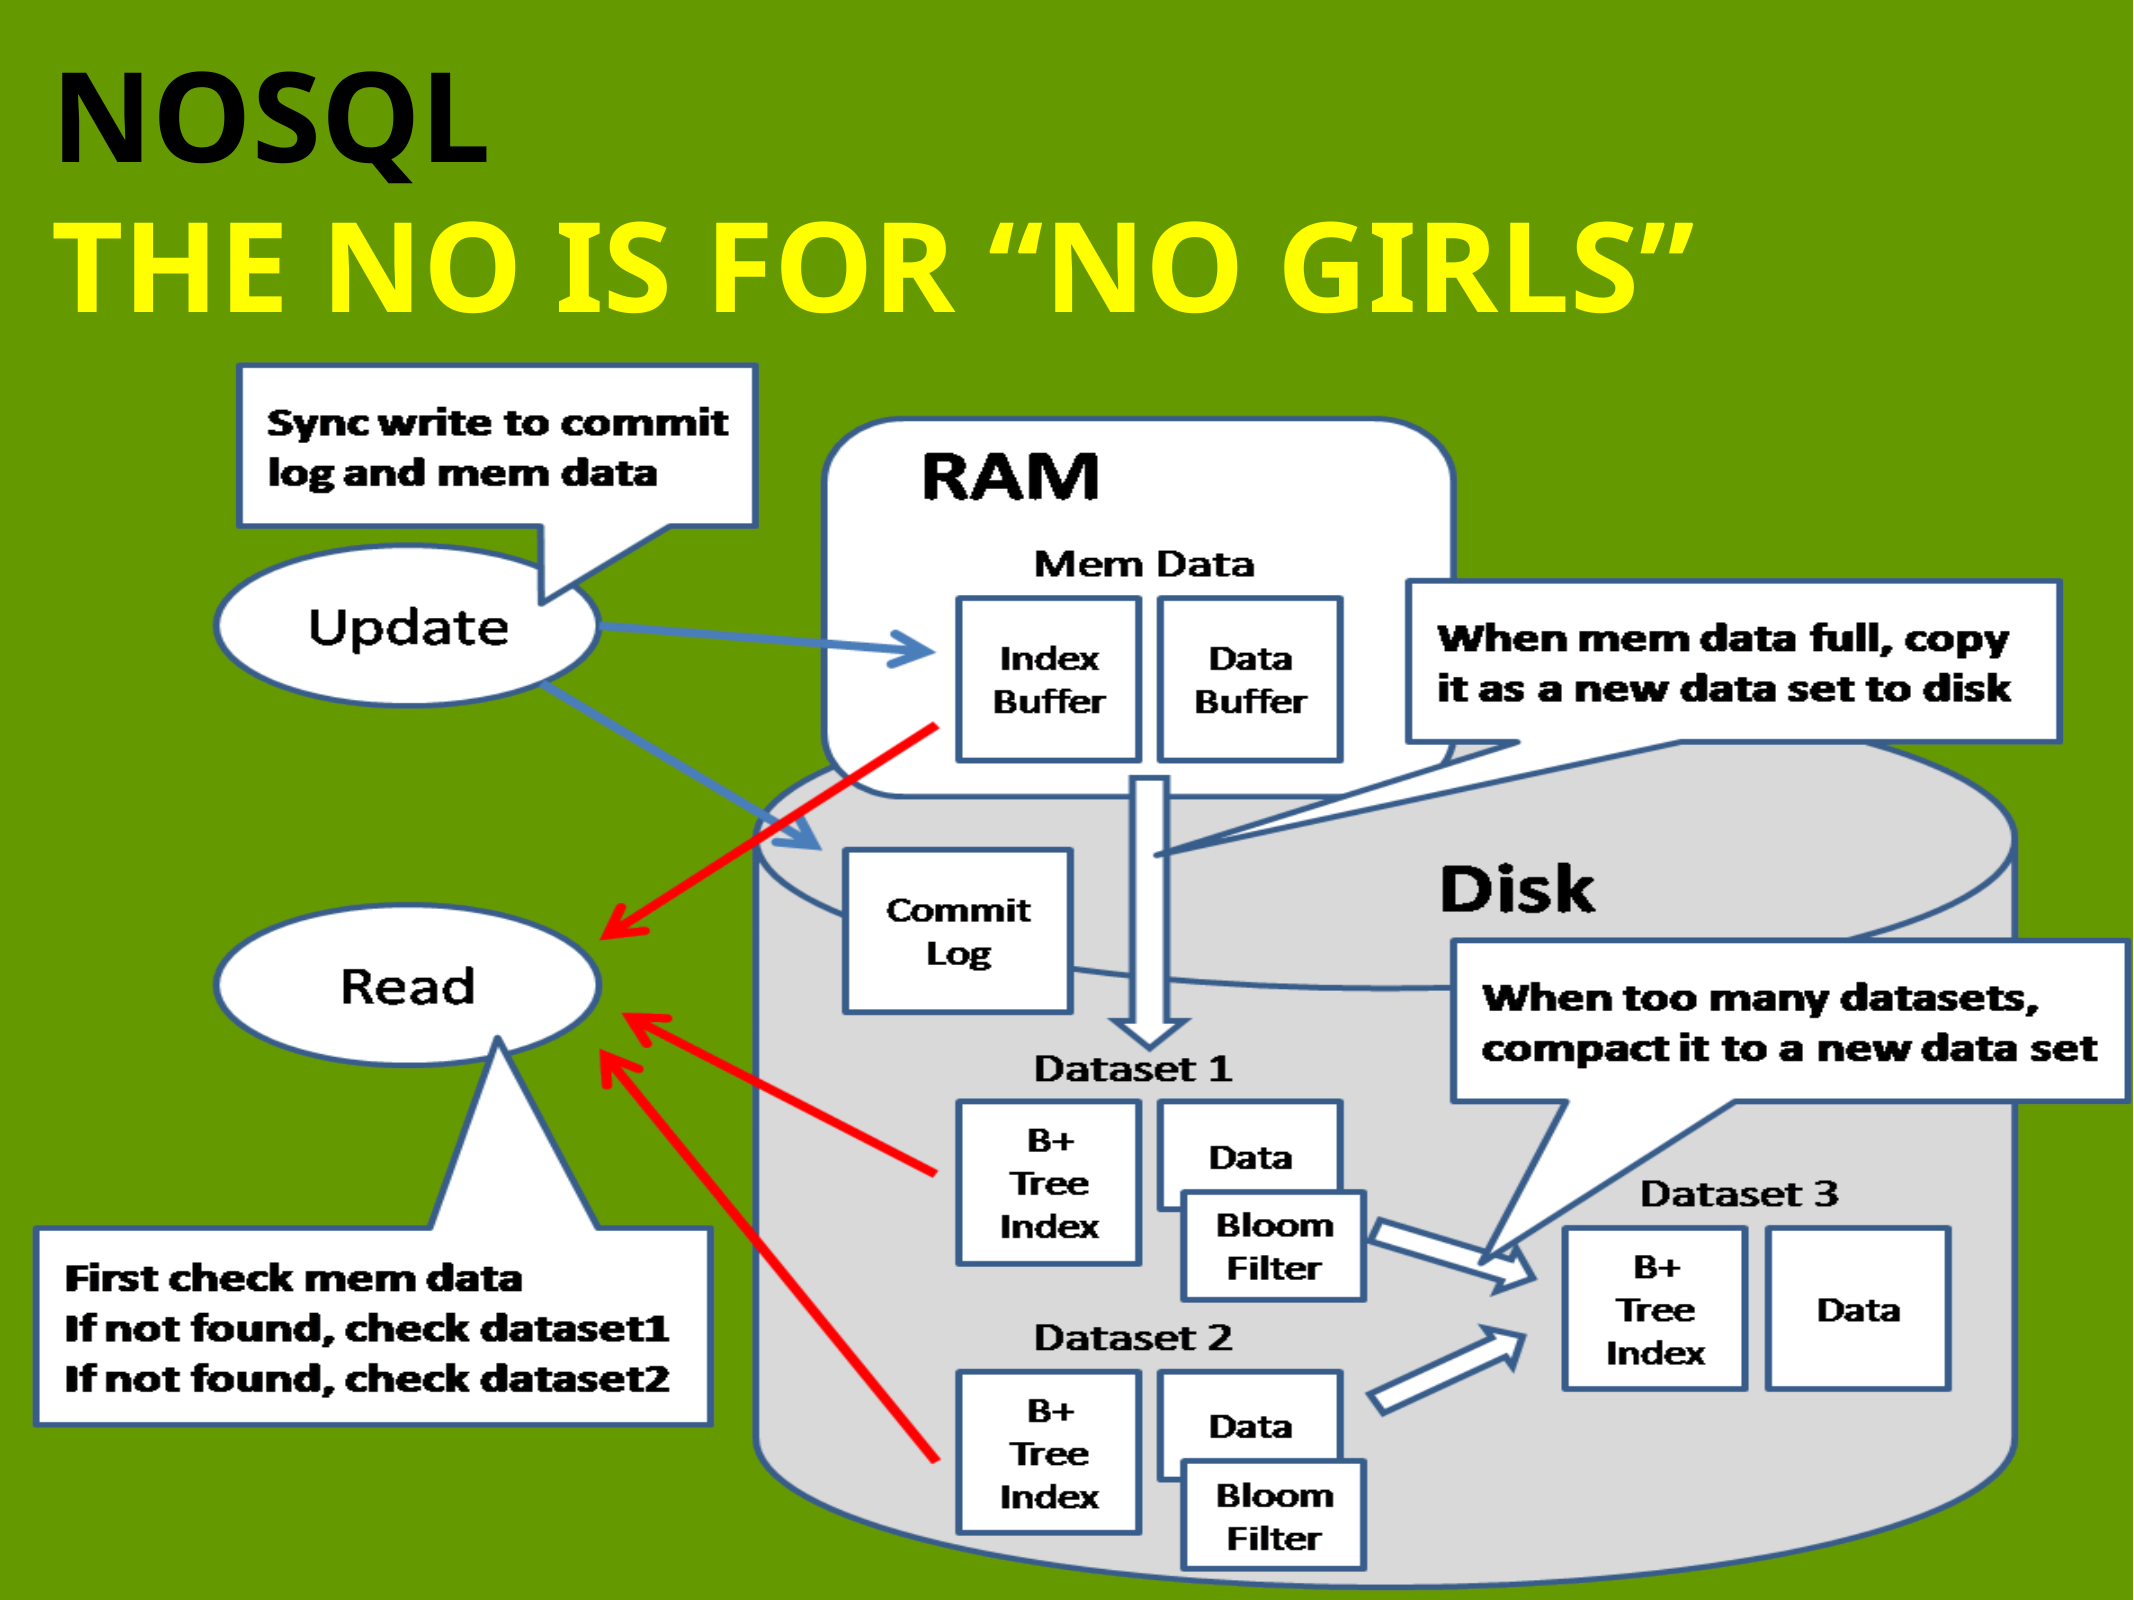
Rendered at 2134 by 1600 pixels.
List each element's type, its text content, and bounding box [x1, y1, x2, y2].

text_box NOSQL THE NO IS FOR “NO GIRLS” [41, 37, 2063, 361]
picture [31, 361, 2134, 1592]
